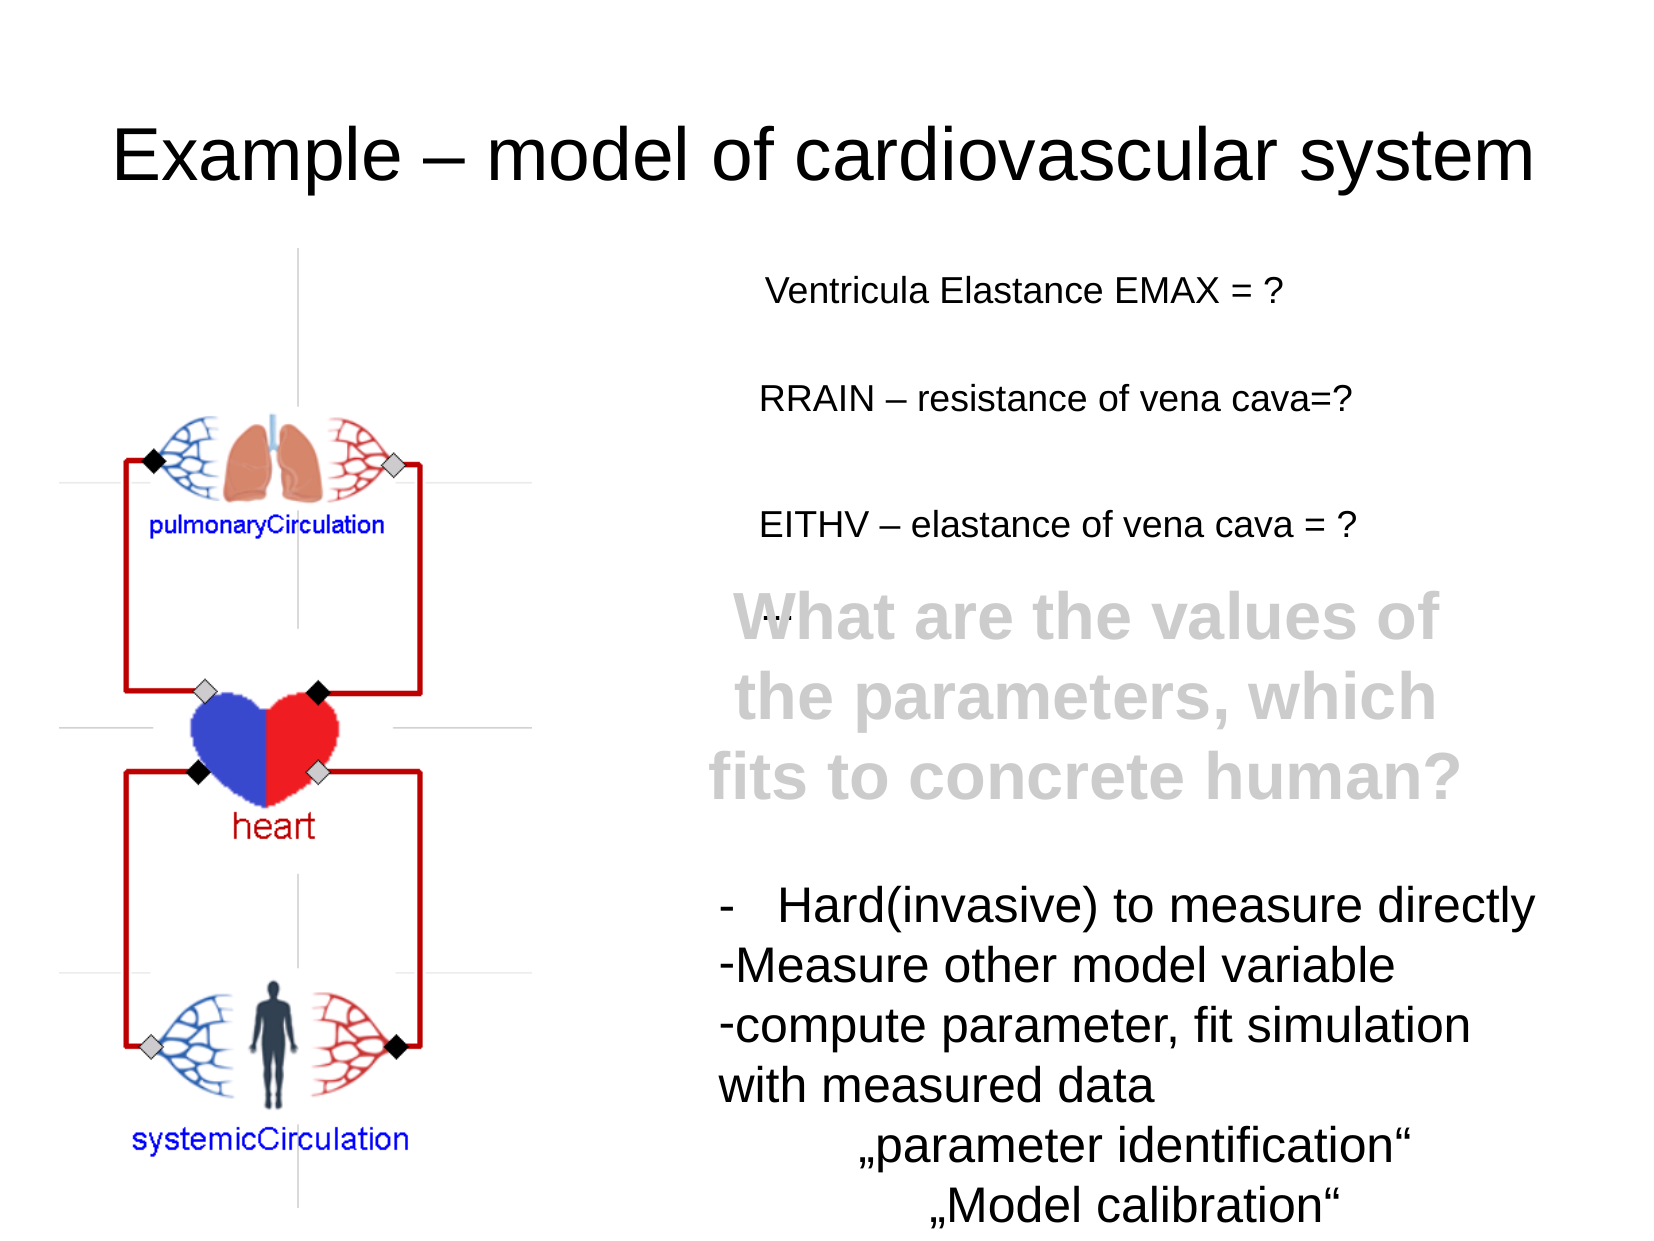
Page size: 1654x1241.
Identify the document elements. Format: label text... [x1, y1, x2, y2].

picture [59, 248, 532, 1208]
text_box What are the values of the parameters, which fits to concrete human? [661, 565, 1513, 821]
text_box Example – model of cardiovascular system [82, 48, 1567, 253]
text_box Ventricula Elastance EMAX = ? [749, 262, 1613, 361]
text_box RRAIN – resistance of vena cava=? EITHV – elastance of vena cava = ? … [744, 370, 1648, 637]
text_box - Hard(invasive) to measure directly Measure other model variable compute parameter, fit simulation with measured data „parameter identification“ „Model calibration“ [703, 864, 1567, 1240]
